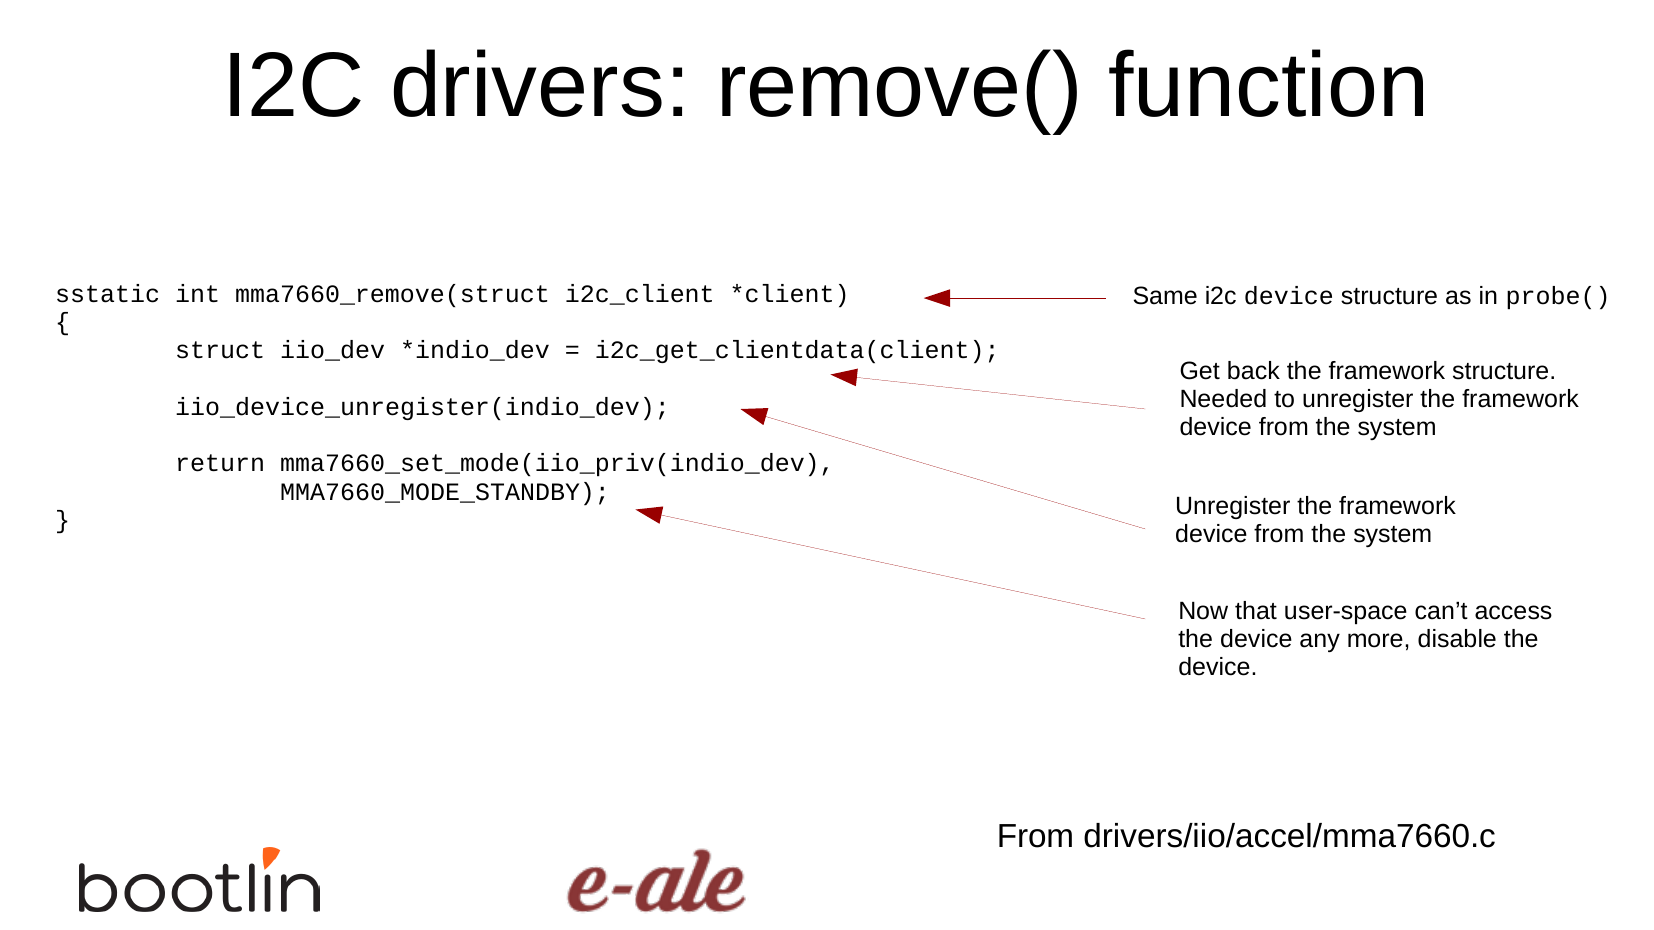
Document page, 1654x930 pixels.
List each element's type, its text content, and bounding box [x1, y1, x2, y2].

text_box Unregister the framework device from the system [1160, 484, 1596, 560]
picture [565, 847, 749, 915]
text_box Same i2c device structure as in probe() [1117, 273, 1626, 320]
text_box Get back the framework structure. Needed to unregister the framework device from the system [1164, 349, 1600, 448]
text_box From drivers/iio/accel/mma7660.c [982, 810, 1606, 886]
text_box Now that user-space can’t access the device any more, disable the device. [1163, 589, 1599, 688]
title I2C drivers: remove() function [82, 7, 1571, 163]
text_box sstatic int mma7660_remove(struct i2c_client *client) { struct iio_dev *indio_dev = i2c_get_clientdata(client); iio_device_unregister(indio_dev); return mma7660_set_mode(iio_priv(indio_dev), MMA7660_MODE_STANDBY); } [40, 274, 1021, 755]
picture [79, 847, 320, 912]
